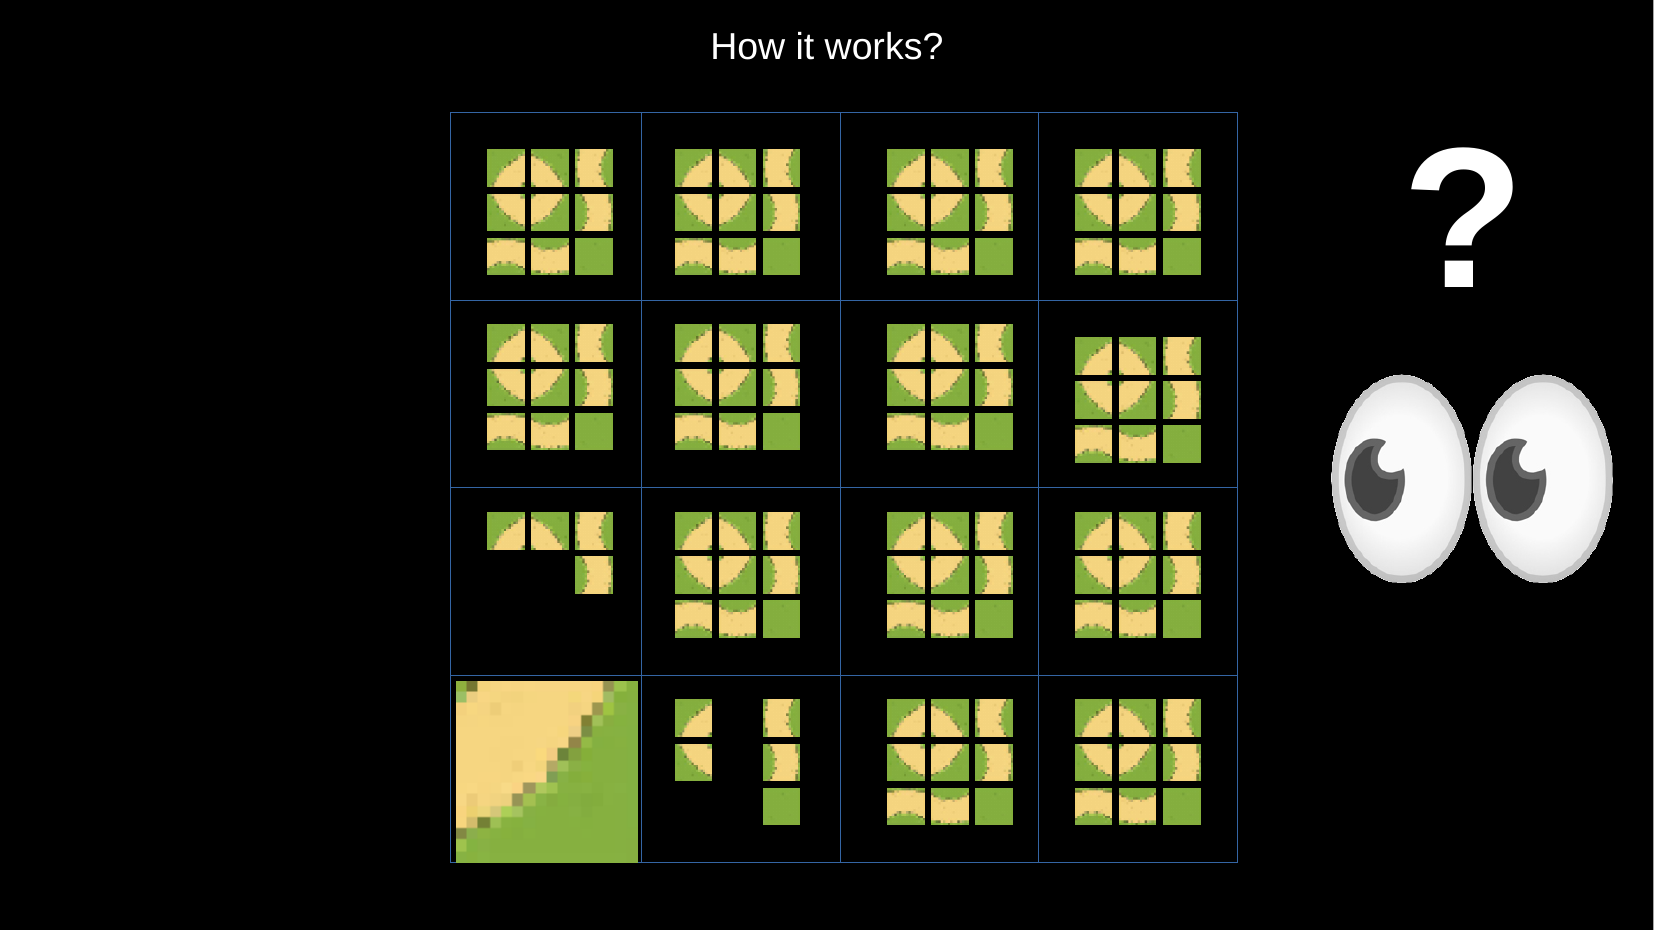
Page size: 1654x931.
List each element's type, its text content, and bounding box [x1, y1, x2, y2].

picture [575, 556, 613, 594]
picture [1119, 149, 1156, 187]
picture [975, 324, 1013, 362]
picture [1119, 600, 1156, 638]
picture [719, 149, 756, 187]
picture [1331, 374, 1613, 583]
picture [575, 324, 613, 362]
picture [1119, 425, 1156, 463]
picture [763, 699, 800, 737]
picture [931, 194, 969, 231]
picture [1119, 556, 1156, 594]
picture [1163, 194, 1201, 231]
picture [1075, 556, 1112, 594]
picture [531, 324, 569, 362]
picture [575, 238, 613, 275]
picture [675, 556, 712, 594]
picture [887, 699, 925, 737]
picture [719, 413, 756, 451]
picture [1075, 337, 1112, 375]
picture [531, 238, 569, 275]
picture [887, 413, 925, 451]
picture [763, 238, 800, 275]
picture [675, 238, 712, 275]
picture [763, 149, 800, 187]
picture [975, 788, 1013, 826]
picture [975, 369, 1013, 406]
picture [887, 744, 925, 781]
picture [1075, 699, 1112, 737]
picture [1075, 512, 1112, 550]
picture [531, 149, 569, 187]
picture [1163, 337, 1201, 375]
picture [763, 744, 800, 781]
picture [931, 556, 969, 594]
picture [931, 324, 969, 362]
picture [975, 744, 1013, 781]
picture [575, 512, 613, 550]
picture [675, 194, 712, 231]
picture [575, 413, 613, 451]
picture [887, 512, 925, 550]
picture [931, 744, 969, 781]
picture [763, 788, 800, 826]
picture [1075, 149, 1112, 187]
picture [719, 238, 756, 275]
picture [1163, 699, 1201, 737]
picture [887, 600, 925, 638]
picture [1119, 744, 1156, 781]
picture [1163, 600, 1201, 638]
text_box ? [1387, 99, 1501, 338]
picture [1119, 381, 1156, 419]
picture [1119, 512, 1156, 550]
picture [1119, 337, 1156, 375]
picture [763, 369, 800, 406]
picture [975, 600, 1013, 638]
picture [975, 413, 1013, 451]
picture [975, 699, 1013, 737]
picture [675, 324, 712, 362]
picture [487, 369, 525, 406]
picture [575, 149, 613, 187]
picture [675, 149, 712, 187]
picture [887, 324, 925, 362]
picture [719, 324, 756, 362]
picture [1119, 194, 1156, 231]
picture [975, 512, 1013, 550]
picture [531, 512, 569, 550]
picture [1075, 600, 1112, 638]
text_box How it works? [0, 18, 1654, 76]
picture [1163, 788, 1201, 826]
picture [531, 194, 569, 231]
picture [575, 369, 613, 406]
picture [1075, 238, 1112, 275]
picture [763, 324, 800, 362]
picture [719, 369, 756, 406]
picture [1119, 238, 1156, 275]
picture [487, 512, 525, 550]
picture [1119, 788, 1156, 826]
picture [763, 194, 800, 231]
picture [931, 699, 969, 737]
picture [887, 369, 925, 406]
picture [975, 556, 1013, 594]
picture [1075, 744, 1112, 781]
picture [931, 238, 969, 275]
picture [887, 788, 925, 826]
picture [1075, 425, 1112, 463]
picture [719, 512, 756, 550]
picture [931, 413, 969, 451]
picture [975, 194, 1013, 231]
picture [487, 324, 525, 362]
picture [1163, 744, 1201, 781]
picture [675, 600, 712, 638]
picture [887, 556, 925, 594]
picture [487, 194, 525, 231]
picture [531, 369, 569, 406]
picture [1163, 381, 1201, 419]
picture [675, 369, 712, 406]
picture [1163, 512, 1201, 550]
picture [931, 600, 969, 638]
picture [975, 149, 1013, 187]
picture [719, 556, 756, 594]
picture [531, 413, 569, 451]
picture [456, 681, 638, 863]
picture [1075, 788, 1112, 826]
picture [675, 512, 712, 550]
picture [931, 369, 969, 406]
picture [1163, 149, 1201, 187]
picture [763, 512, 800, 550]
picture [887, 194, 925, 231]
picture [887, 238, 925, 275]
picture [675, 699, 712, 737]
picture [1119, 699, 1156, 737]
picture [763, 600, 800, 638]
picture [675, 413, 712, 451]
picture [719, 600, 756, 638]
picture [763, 556, 800, 594]
picture [719, 194, 756, 231]
picture [675, 744, 712, 781]
picture [575, 194, 613, 231]
picture [1075, 194, 1112, 231]
picture [931, 512, 969, 550]
picture [1163, 238, 1201, 275]
picture [487, 149, 525, 187]
picture [1075, 381, 1112, 419]
picture [487, 238, 525, 275]
picture [931, 149, 969, 187]
picture [975, 238, 1013, 275]
picture [1163, 556, 1201, 594]
picture [763, 413, 800, 451]
picture [931, 788, 969, 826]
picture [487, 413, 525, 451]
picture [1163, 425, 1201, 463]
picture [887, 149, 925, 187]
